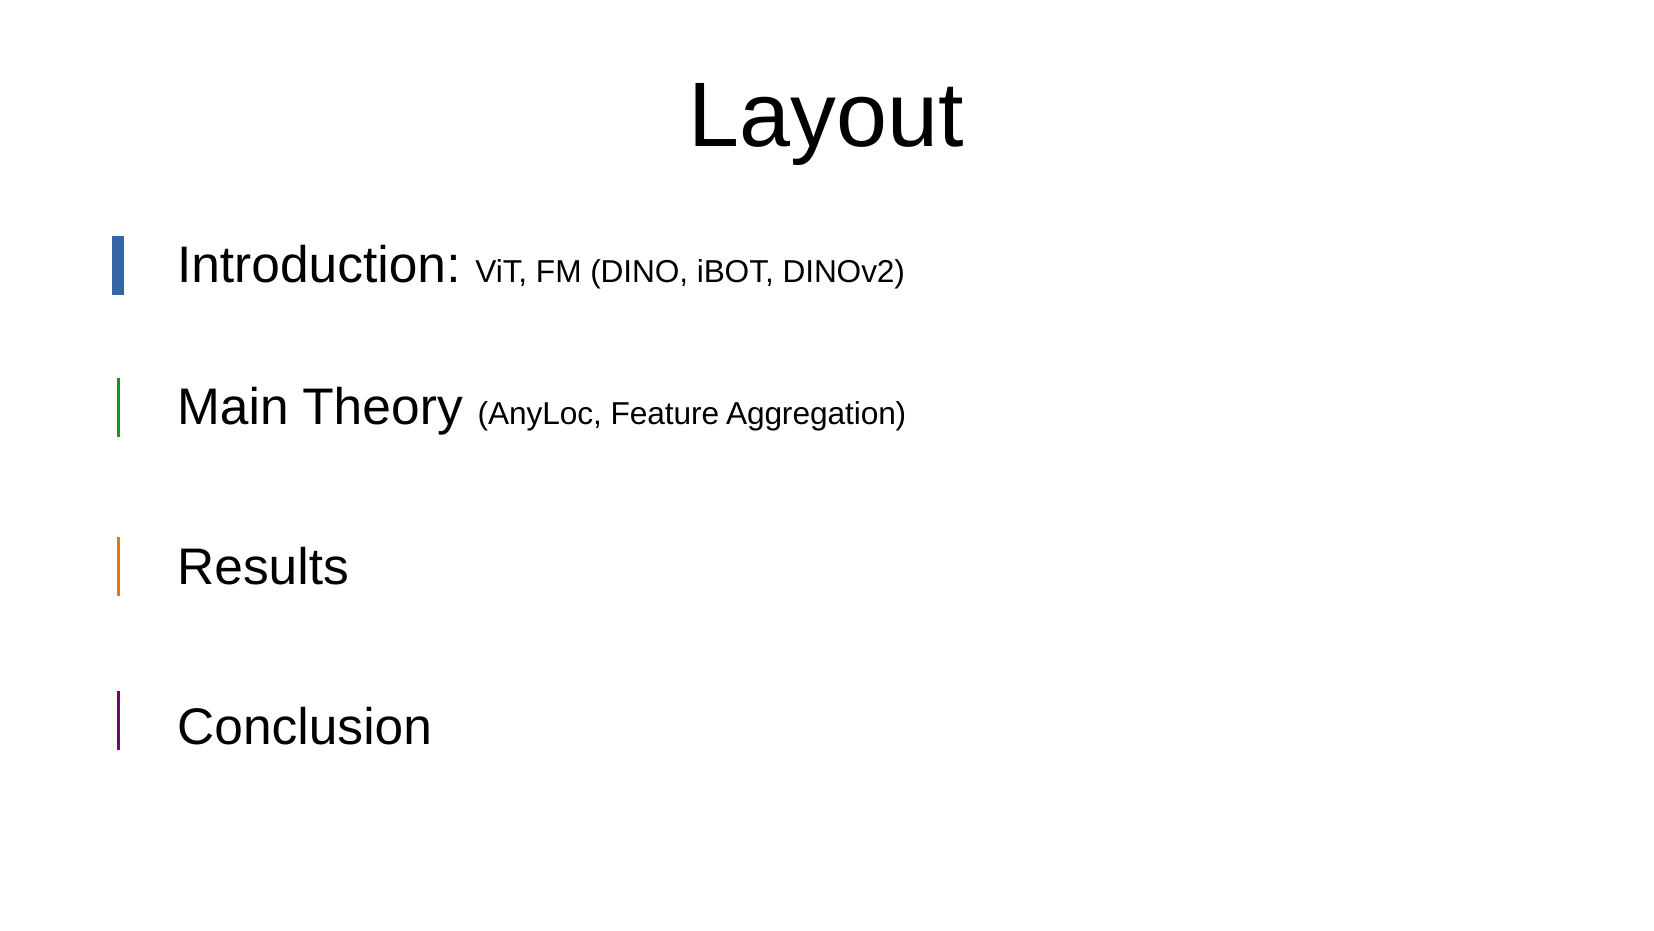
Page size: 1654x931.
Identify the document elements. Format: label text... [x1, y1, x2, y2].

title Layout [82, 37, 1571, 193]
list Introduction: ViT, FM (DINO, iBOT, DINOv2) Main Theory (AnyLoc, Feature Aggregation) Results Conclusion [177, 236, 1571, 758]
